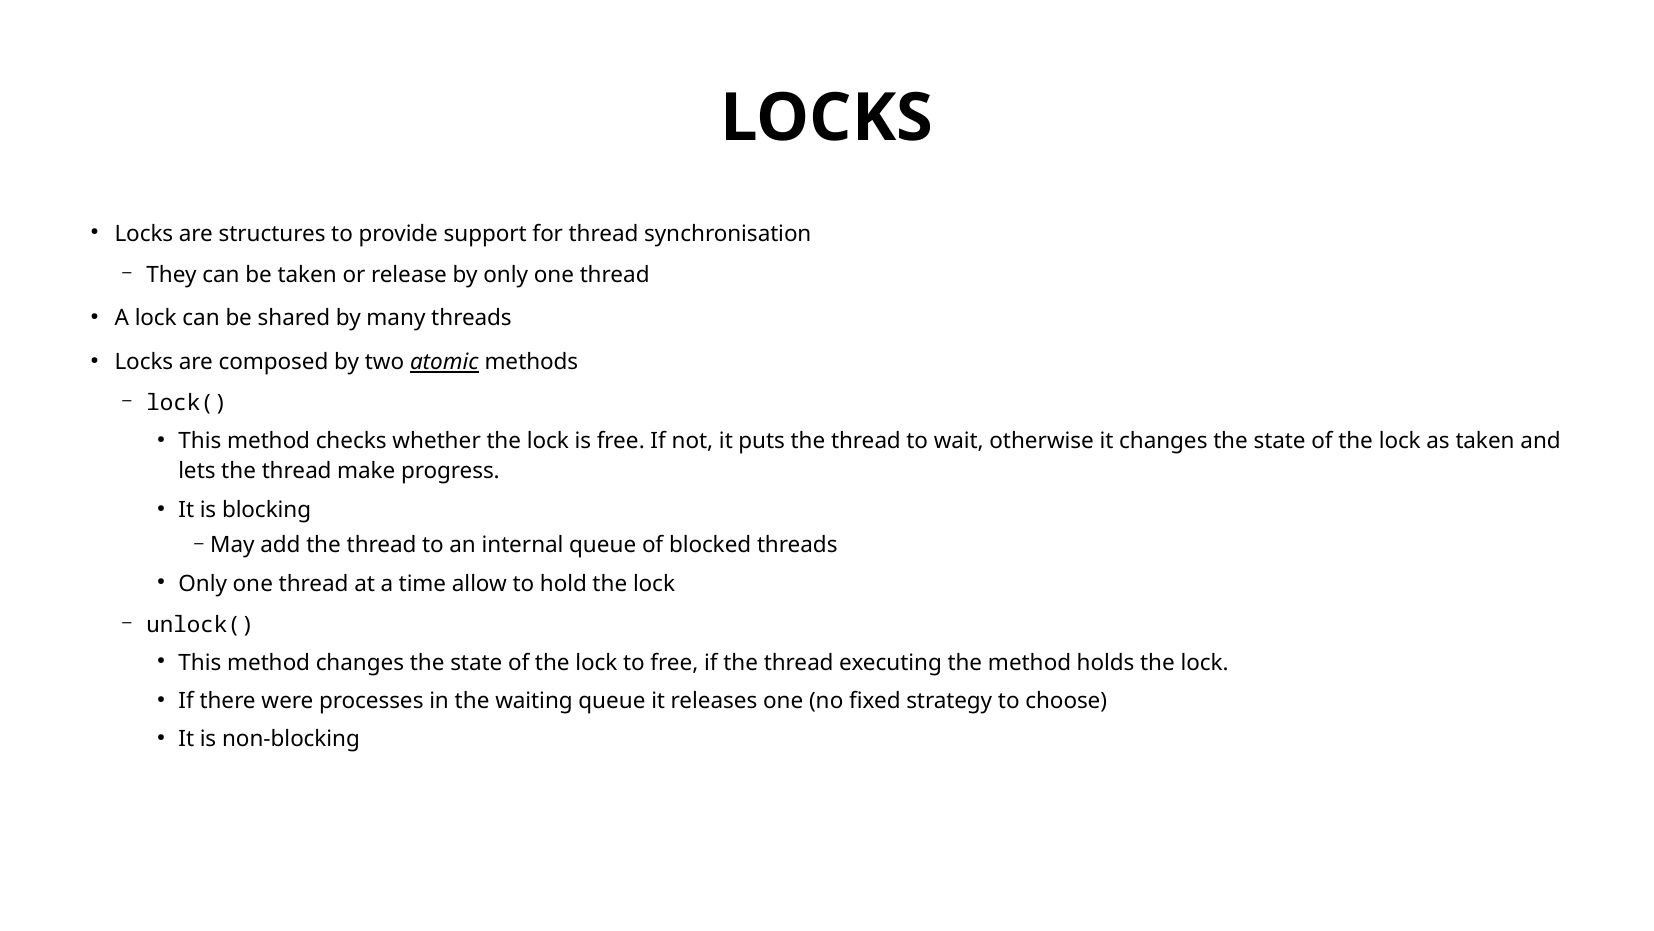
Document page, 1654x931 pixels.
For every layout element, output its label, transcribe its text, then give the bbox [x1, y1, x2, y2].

title LOCKS [82, 36, 1571, 193]
list Locks are structures to provide support for thread synchronisation They can be taken or release by only one thread A lock can be shared by many threads Locks are composed by two atomic methods lock() This method checks whether the lock is free. If not, it puts the thread to wait, otherwise it changes the state of the lock as taken and lets the thread make progress. It is blocking May add the thread to an internal queue of blocked threads Only one thread at a time allow to hold the lock unlock() This method changes the state of the lock to free, if the thread executing the method holds the lock. If there were processes in the waiting queue it releases one (no fixed strategy to choose) It is non-blocking [82, 217, 1571, 757]
